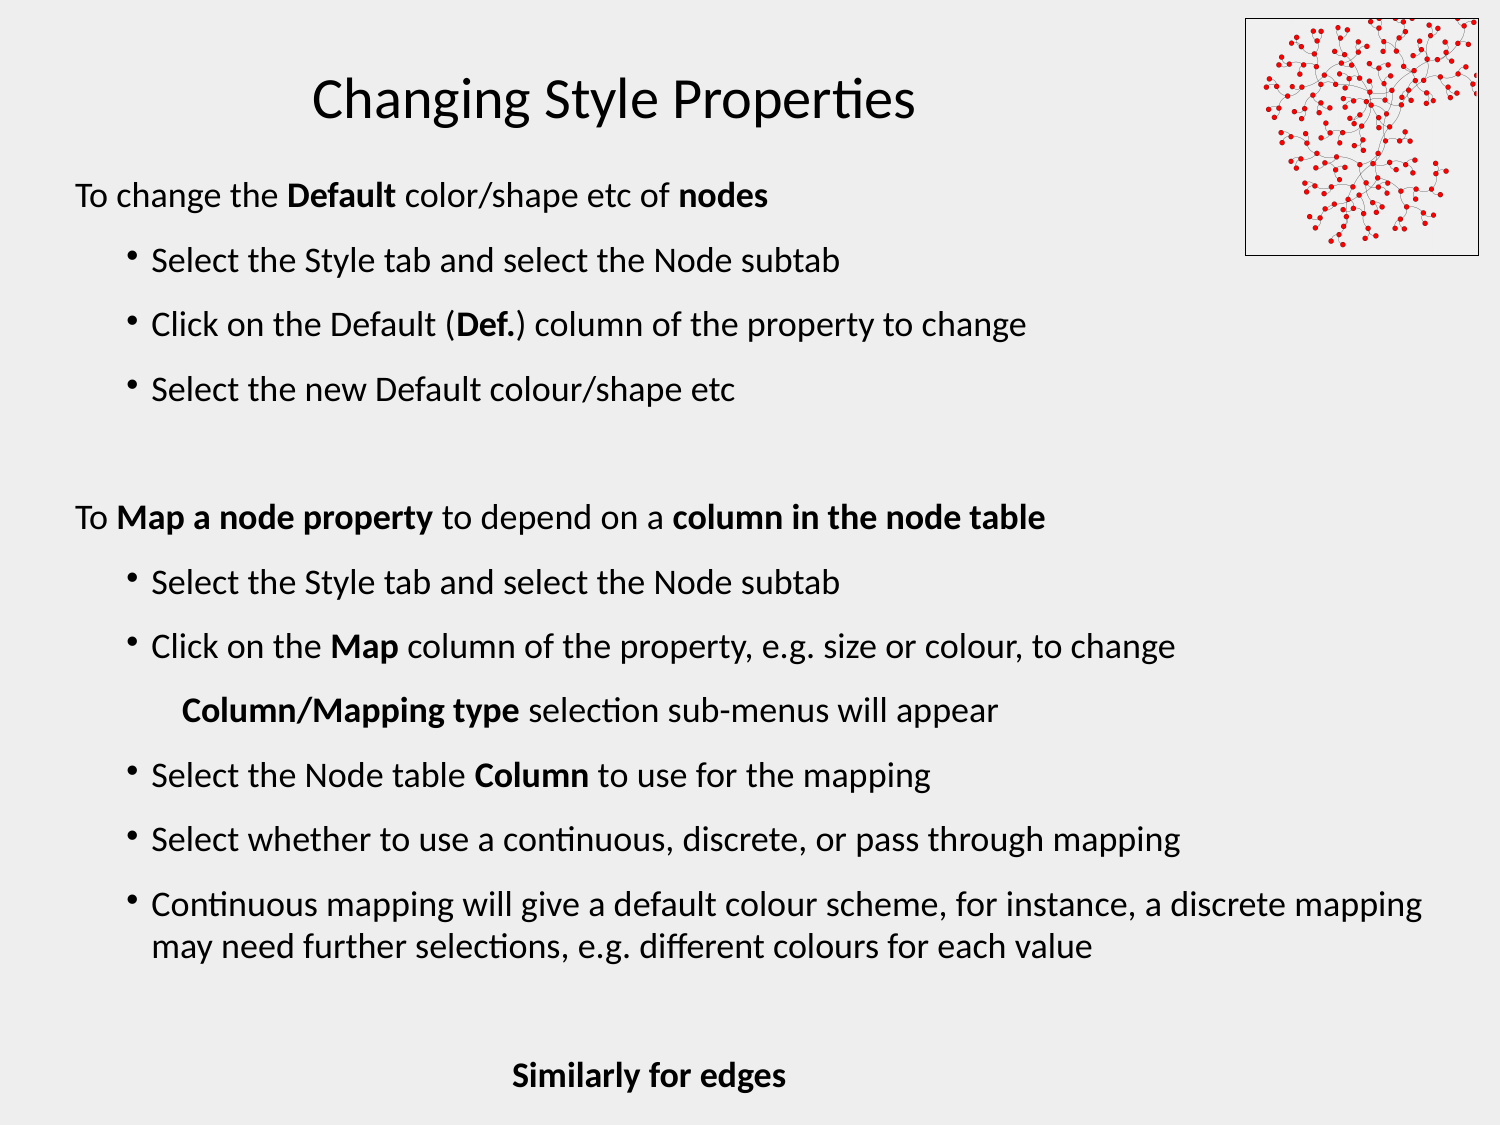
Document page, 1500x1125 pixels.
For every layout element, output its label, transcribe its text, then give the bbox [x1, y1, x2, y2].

picture [1246, 19, 1478, 171]
text_box Changing Style Properties [0, 59, 1290, 130]
text_box To change the Default color/shape etc of nodes Select the Style tab and select the Node subtab Click on the Default (Def.) column of the property to change Select the new Default colour/shape etc To Map a node property to depend on a column in the node table Select the Style tab and select the Node subtab Click on the Map column of the property, e.g. size or colour, to change Column/Mapping type selection sub-menus will appear Select the Node table Column to use for the mapping Select whether to use a continuous, discrete, or pass through mapping Continuous mapping will give a default colour scheme, for instance, a discrete mapping may need further selections, e.g. different colours for each value Similarly for edges [74, 171, 1485, 1095]
